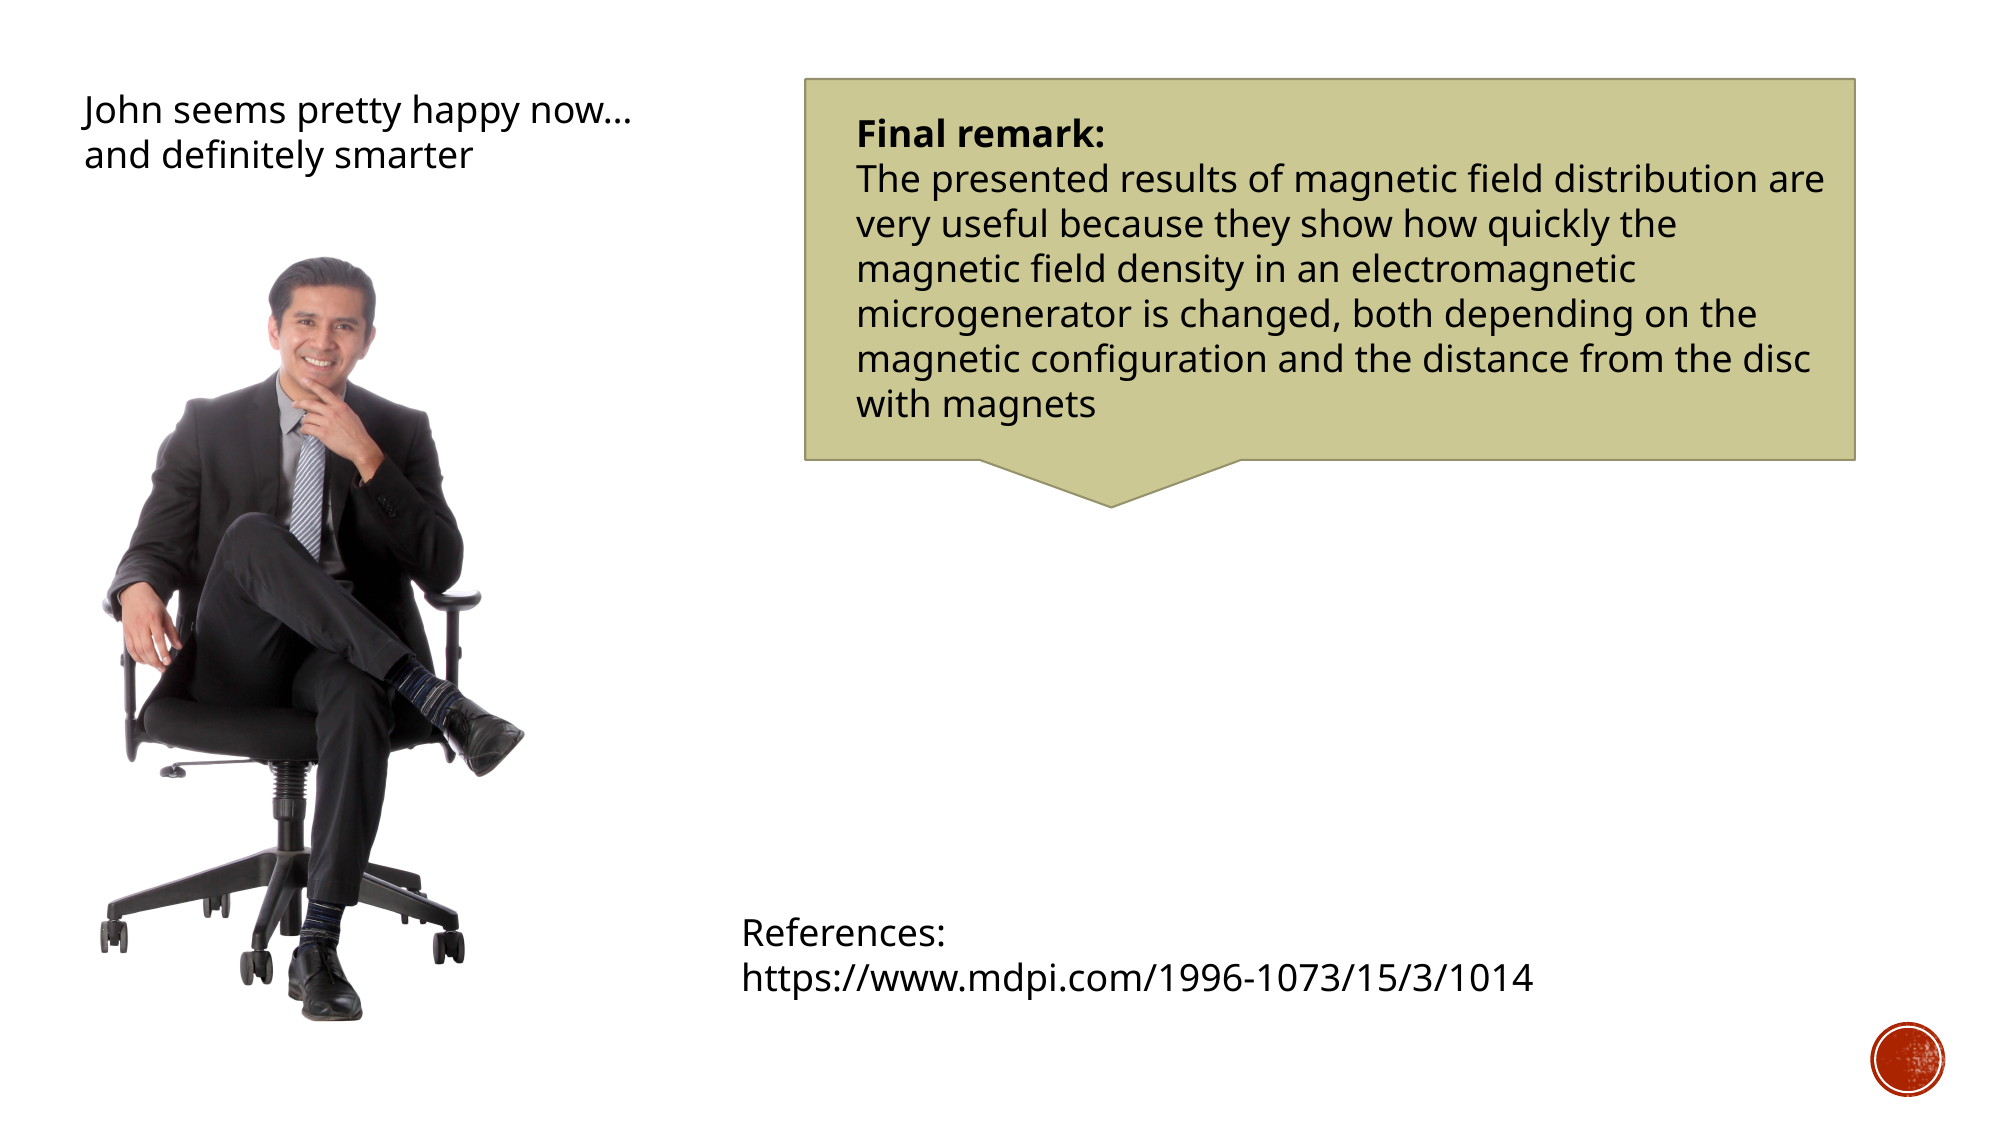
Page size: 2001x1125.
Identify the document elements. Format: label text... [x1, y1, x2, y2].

text_box John seems pretty happy now…and definitely smarter [69, 79, 658, 186]
picture [99, 255, 525, 1022]
text_box References: https://www.mdpi.com/1996-1073/15/3/1014 [726, 901, 1833, 1053]
text_box [805, 79, 1855, 508]
text_box Final remark: The presented results of magnetic field distribution are very useful because they show how quickly the magnetic field density in an electromagnetic microgenerator is changed, both depending on the magnetic configuration and the distance from the disc with magnets [841, 102, 1855, 437]
